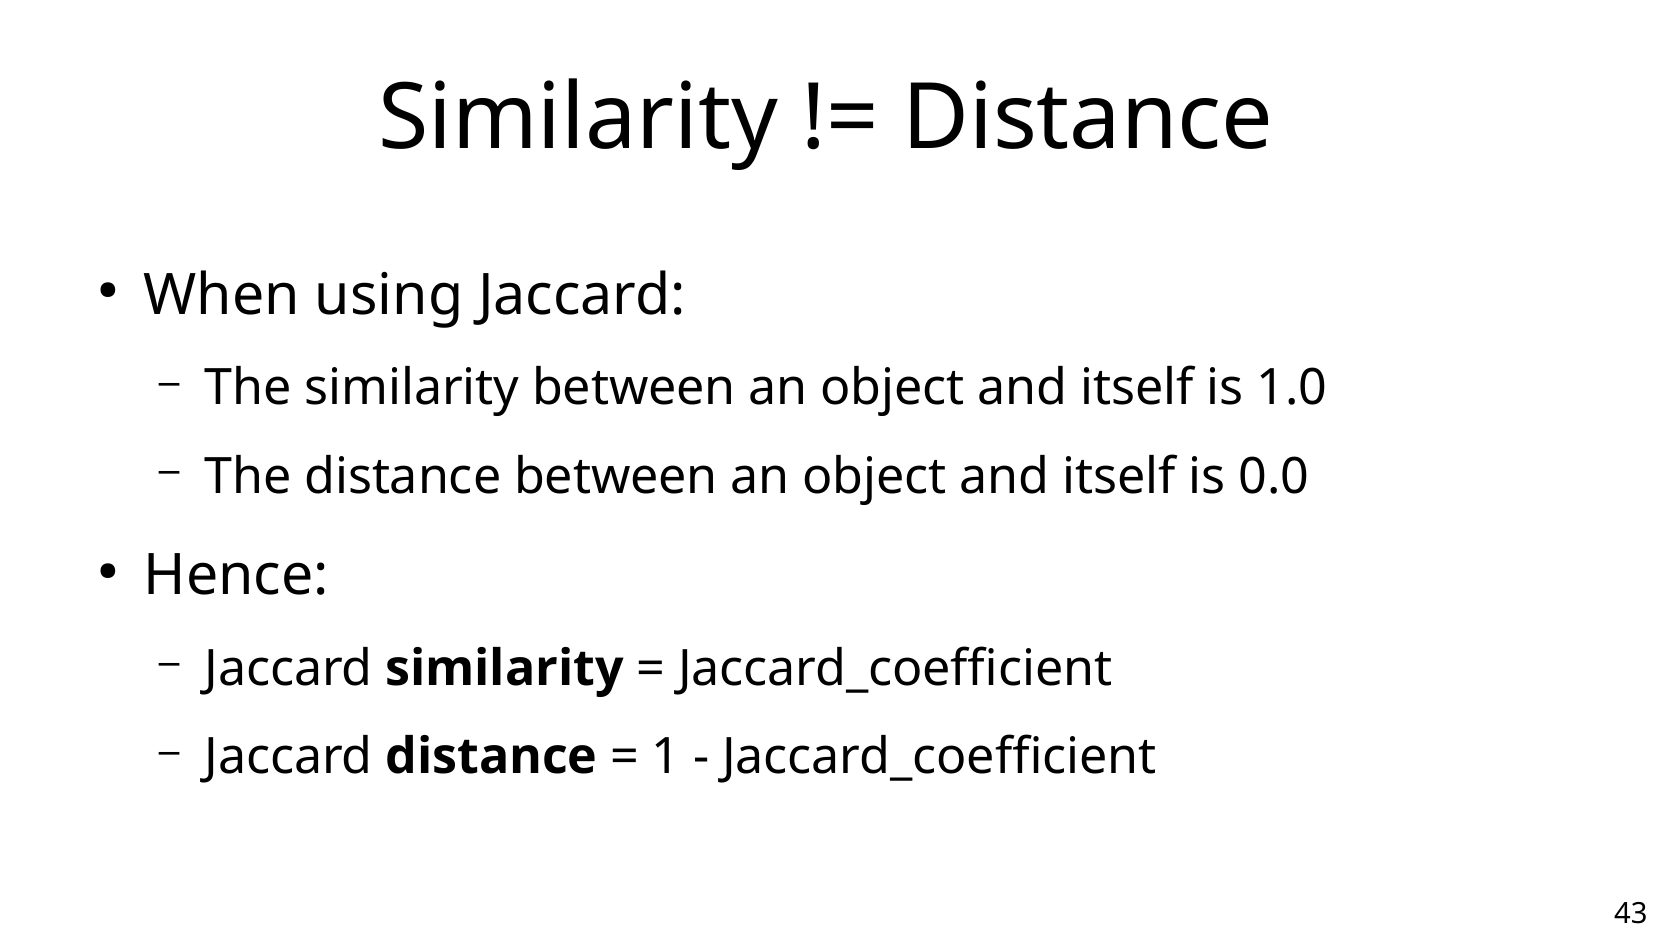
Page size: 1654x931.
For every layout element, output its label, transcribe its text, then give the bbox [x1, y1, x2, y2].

title Similarity != Distance [82, 1, 1571, 226]
list When using Jaccard: The similarity between an object and itself is 1.0 The distance between an object and itself is 0.0 Hence: Jaccard similarity = Jaccard_coefficient Jaccard distance = 1 - Jaccard_coefficient [82, 253, 1571, 793]
